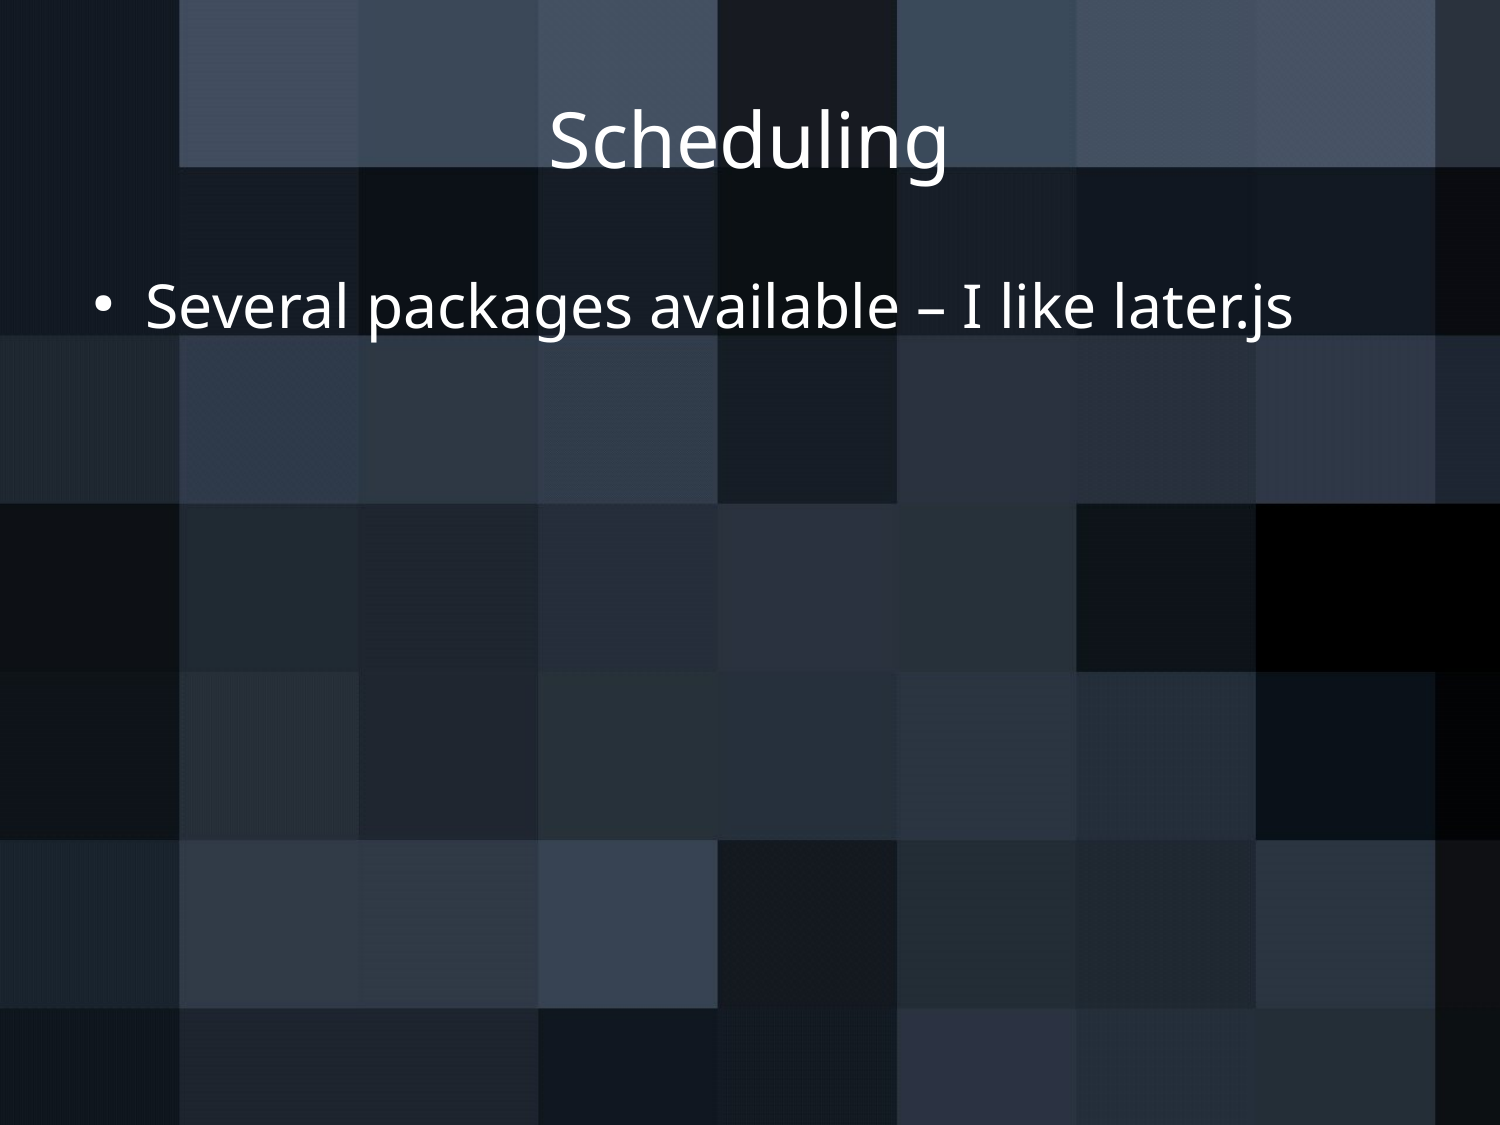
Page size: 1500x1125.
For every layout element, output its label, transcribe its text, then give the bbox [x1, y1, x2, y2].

list Several packages available – I like later.js [75, 263, 1425, 916]
title Scheduling [75, 44, 1425, 233]
picture [0, 0, 1500, 1125]
